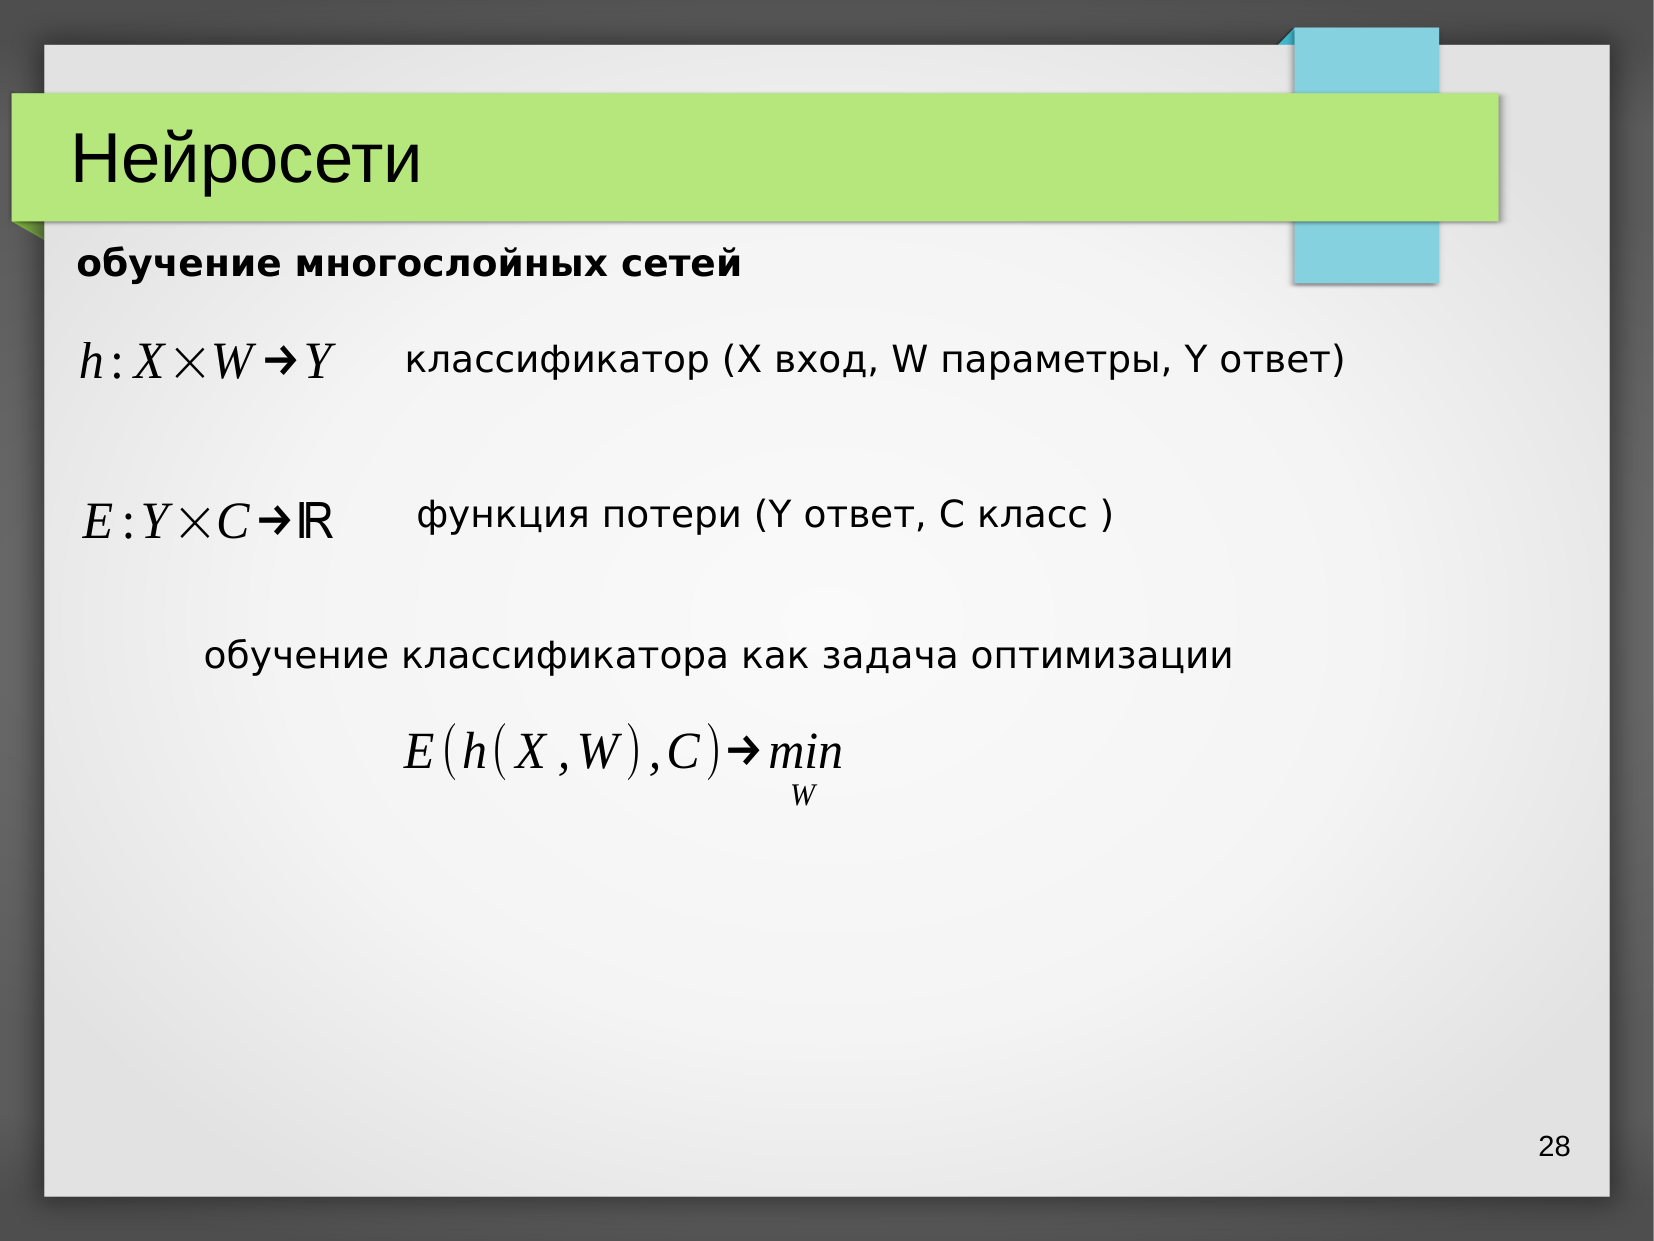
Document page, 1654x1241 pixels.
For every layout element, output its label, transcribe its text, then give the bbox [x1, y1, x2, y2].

chart [394, 720, 851, 817]
text_box классификатор (X вход, W параметры, Y ответ) [389, 330, 1595, 433]
picture [0, 0, 1654, 1241]
title Нейросети [70, 118, 1205, 199]
chart [70, 342, 344, 395]
chart [73, 502, 343, 556]
text_box функция потери (Y ответ, С класс ) [401, 484, 1134, 544]
text_box обучение многослойных сетей [61, 234, 969, 293]
text_box обучение классификатора как задача оптимизации [188, 625, 1288, 686]
